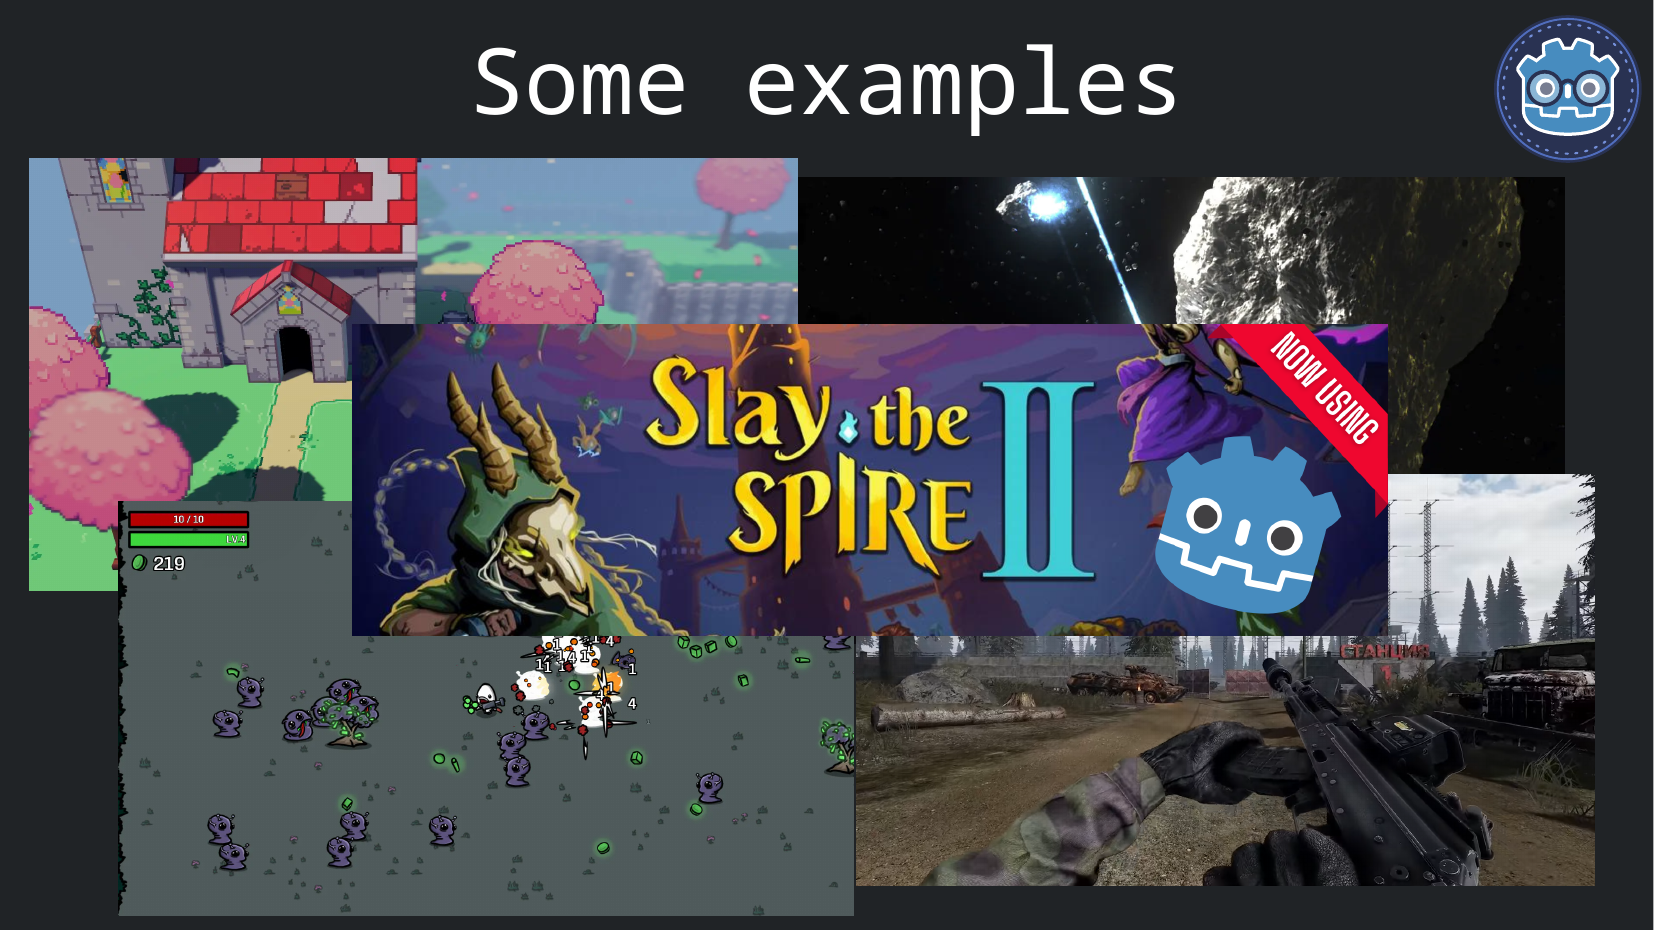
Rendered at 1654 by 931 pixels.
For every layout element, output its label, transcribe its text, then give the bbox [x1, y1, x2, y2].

picture [29, 158, 1595, 916]
picture [1493, 15, 1642, 163]
title Some examples [82, 1, 1571, 157]
